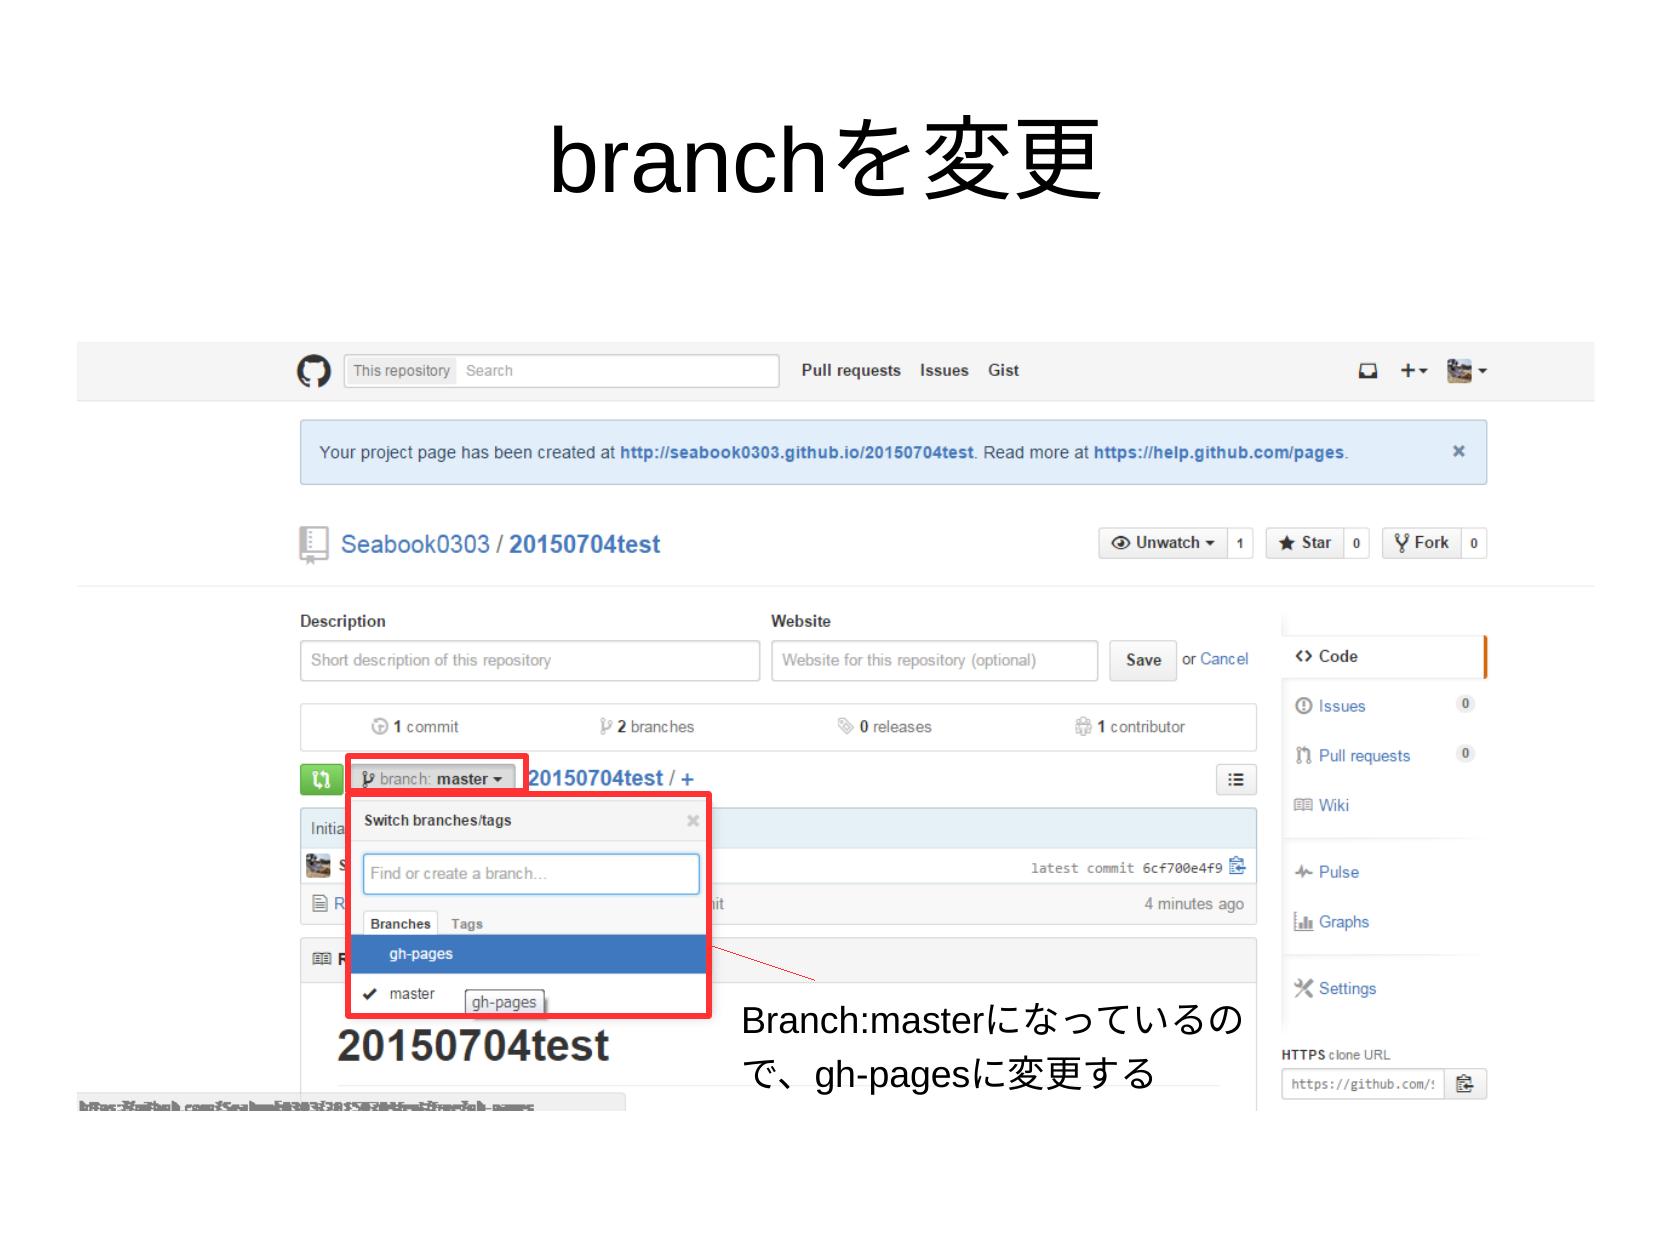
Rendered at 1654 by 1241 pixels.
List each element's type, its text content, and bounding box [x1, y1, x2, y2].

title branchを変更 [82, 49, 1571, 257]
text_box Branch:masterになっているので、gh-pagesに変更する [726, 982, 1317, 1082]
picture [76, 342, 1595, 1111]
